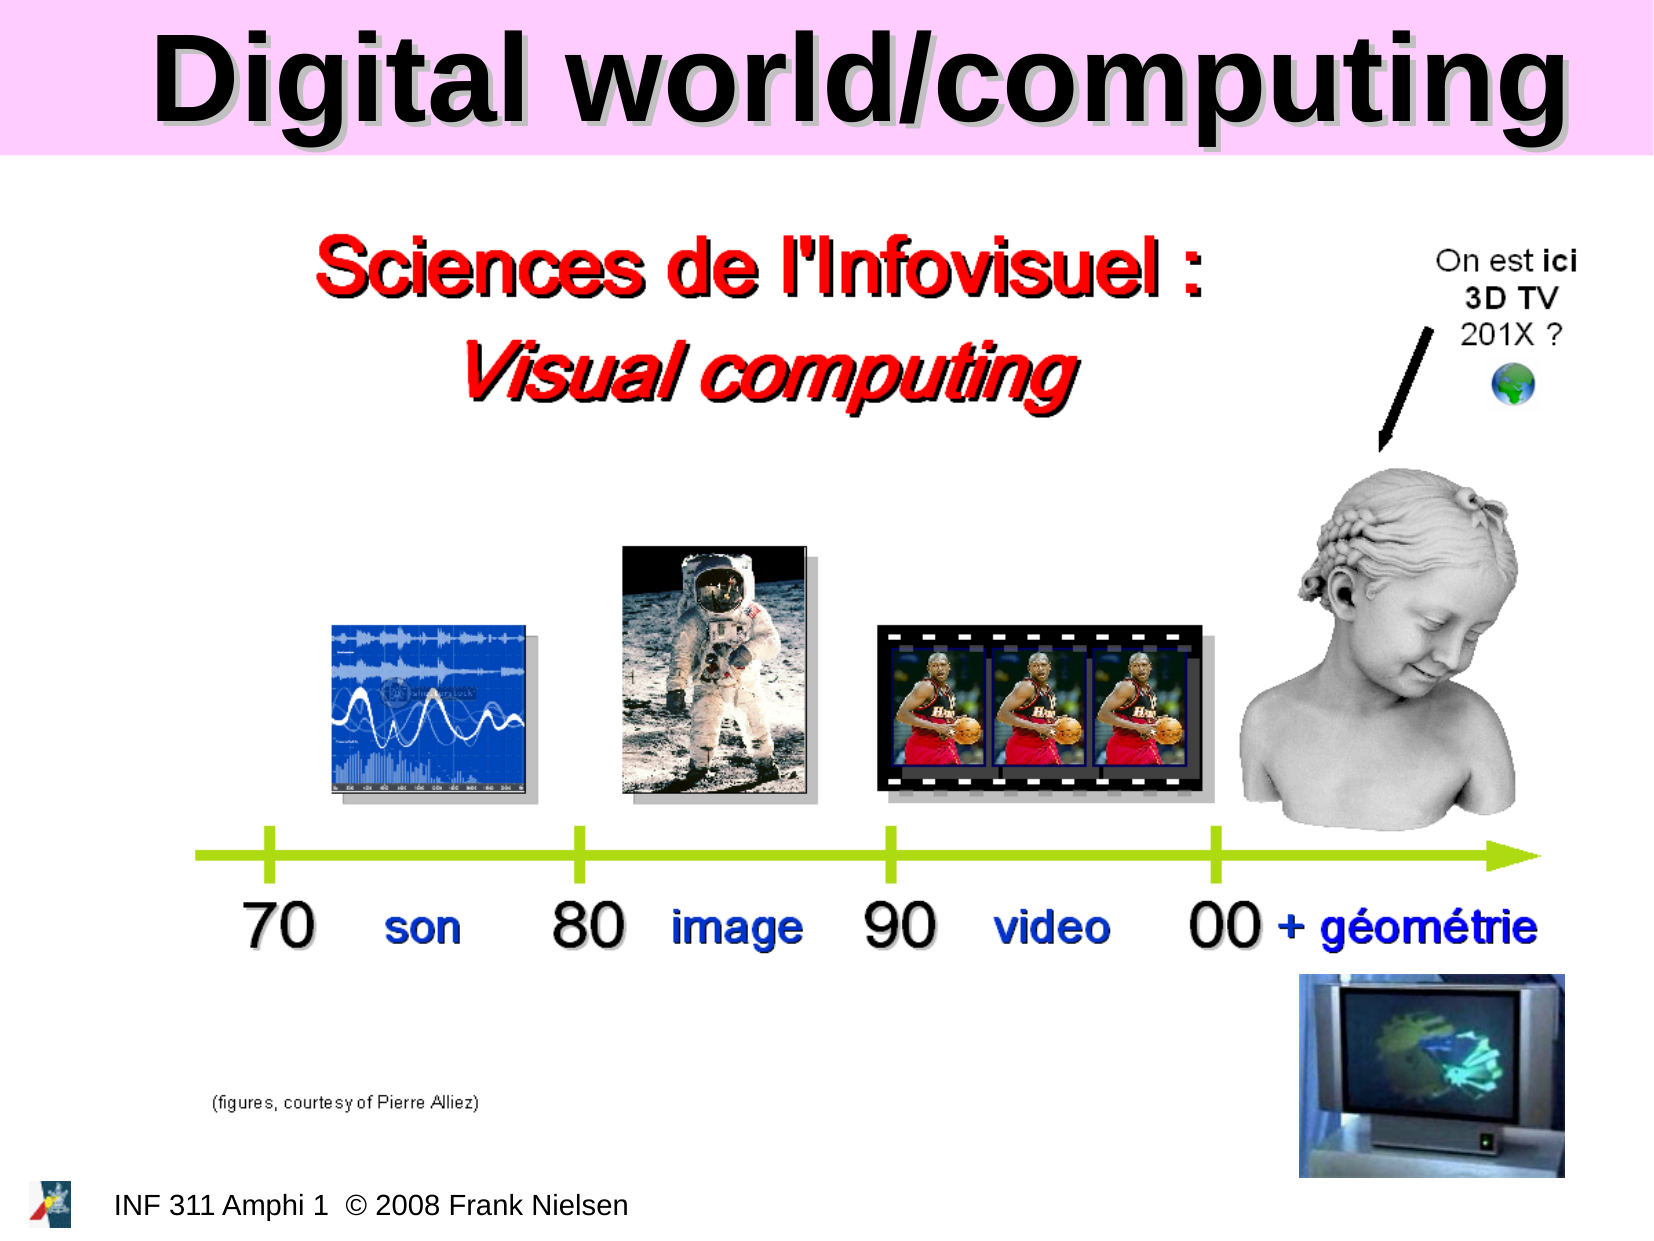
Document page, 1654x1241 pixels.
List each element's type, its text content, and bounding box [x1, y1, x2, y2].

picture [29, 1181, 71, 1228]
text_box Digital world/computing [0, 0, 1654, 156]
picture [183, 186, 1605, 1178]
